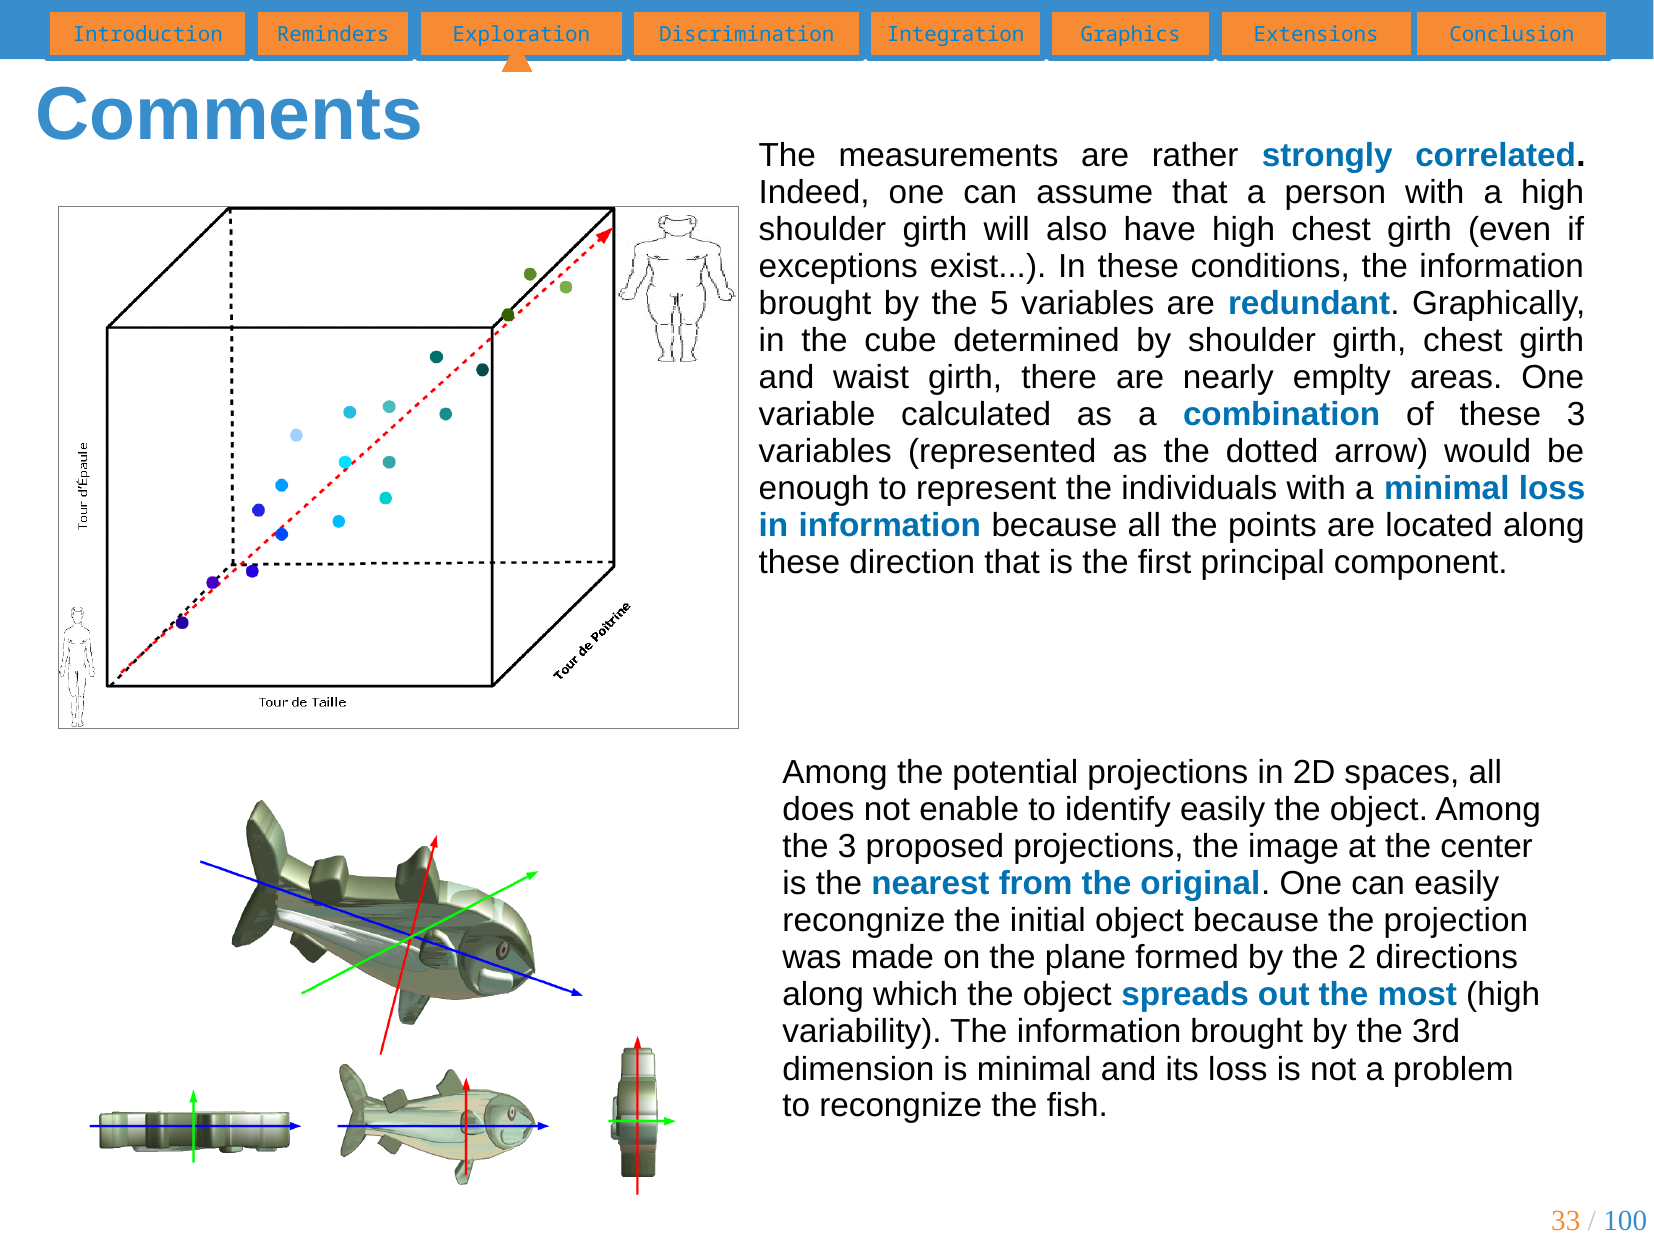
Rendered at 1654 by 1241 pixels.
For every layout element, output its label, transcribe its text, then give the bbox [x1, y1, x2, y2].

title Comments [35, 61, 1571, 166]
picture [58, 206, 739, 729]
text_box The measurements are rather strongly correlated. Indeed, one can assume that a person with a high shoulder girth will also have high chest girth (even if exceptions exist...). In these conditions, the information brought by the 5 variables are redundant. Graphically, in the cube determined by shoulder girth, chest girth and waist girth, there are nearly emplty areas. One variable calculated as a combination of these 3 variables (represented as the dotted arrow) would be enough to represent the individuals with a minimal loss in information because all the points are located along these direction that is the first principal component. [744, 128, 1601, 589]
picture [88, 797, 676, 1196]
text_box [502, 41, 532, 72]
text_box Among the potential projections in 2D spaces, all does not enable to identify easily the object. Among the 3 proposed projections, the image at the center is the nearest from the original. One can easily recongnize the initial object because the projection was made on the plane formed by the 2 directions along which the object spreads out the most (high variability). The information brought by the 3rd dimension is minimal and its loss is not a problem to recongnize the fish. [767, 746, 1565, 1169]
